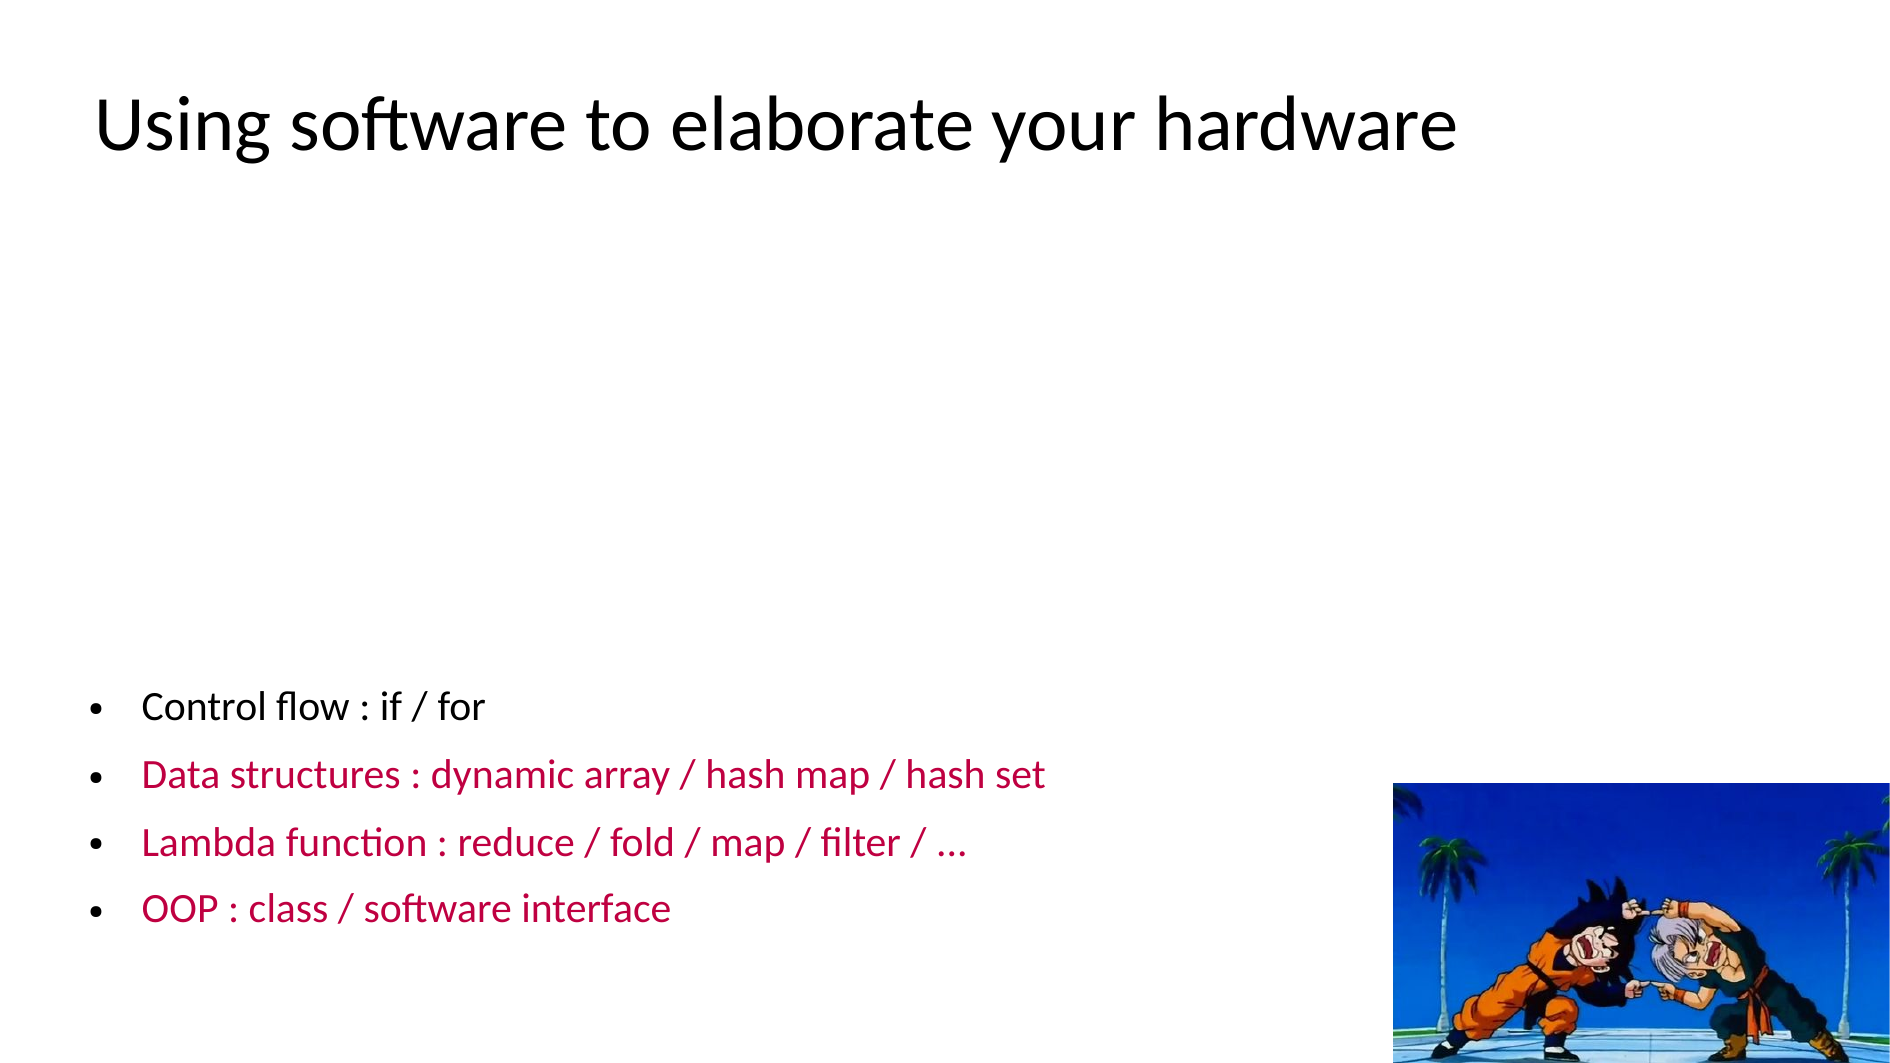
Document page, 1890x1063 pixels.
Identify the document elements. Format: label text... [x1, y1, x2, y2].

list Control flow : if / for Data structures : dynamic array / hash map / hash set Lambda function : reduce / fold / map / filter / ... OOP : class / software interface [70, 688, 1878, 1063]
picture [1393, 783, 1890, 1063]
title Using software to elaborate your hardware [94, 42, 1796, 220]
